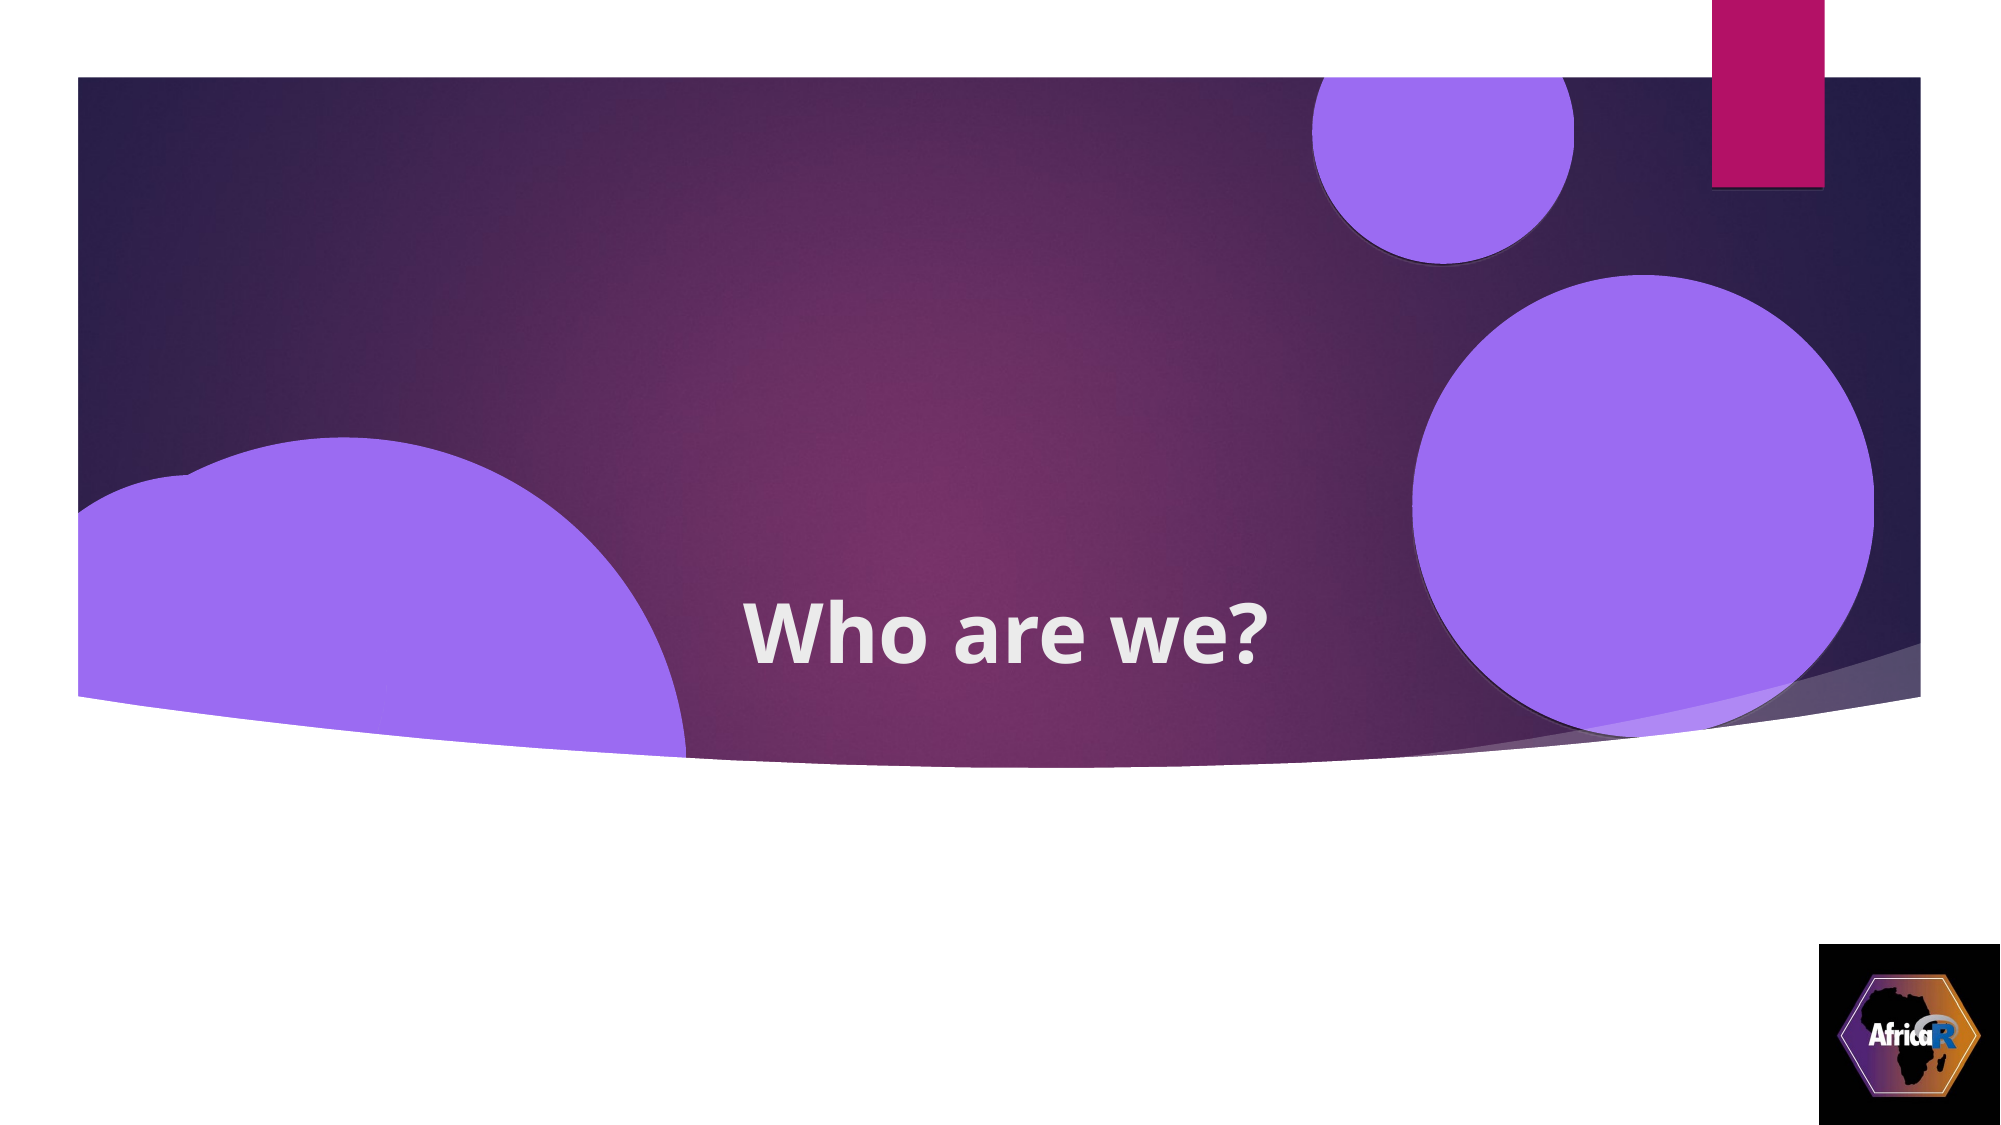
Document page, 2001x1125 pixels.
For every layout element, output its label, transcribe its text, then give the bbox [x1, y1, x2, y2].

picture [1383, 250, 1401, 258]
picture [1819, 944, 2000, 1125]
picture [79, 78, 1920, 673]
text_box Who are we? [189, 388, 1825, 688]
picture [675, 688, 1580, 767]
